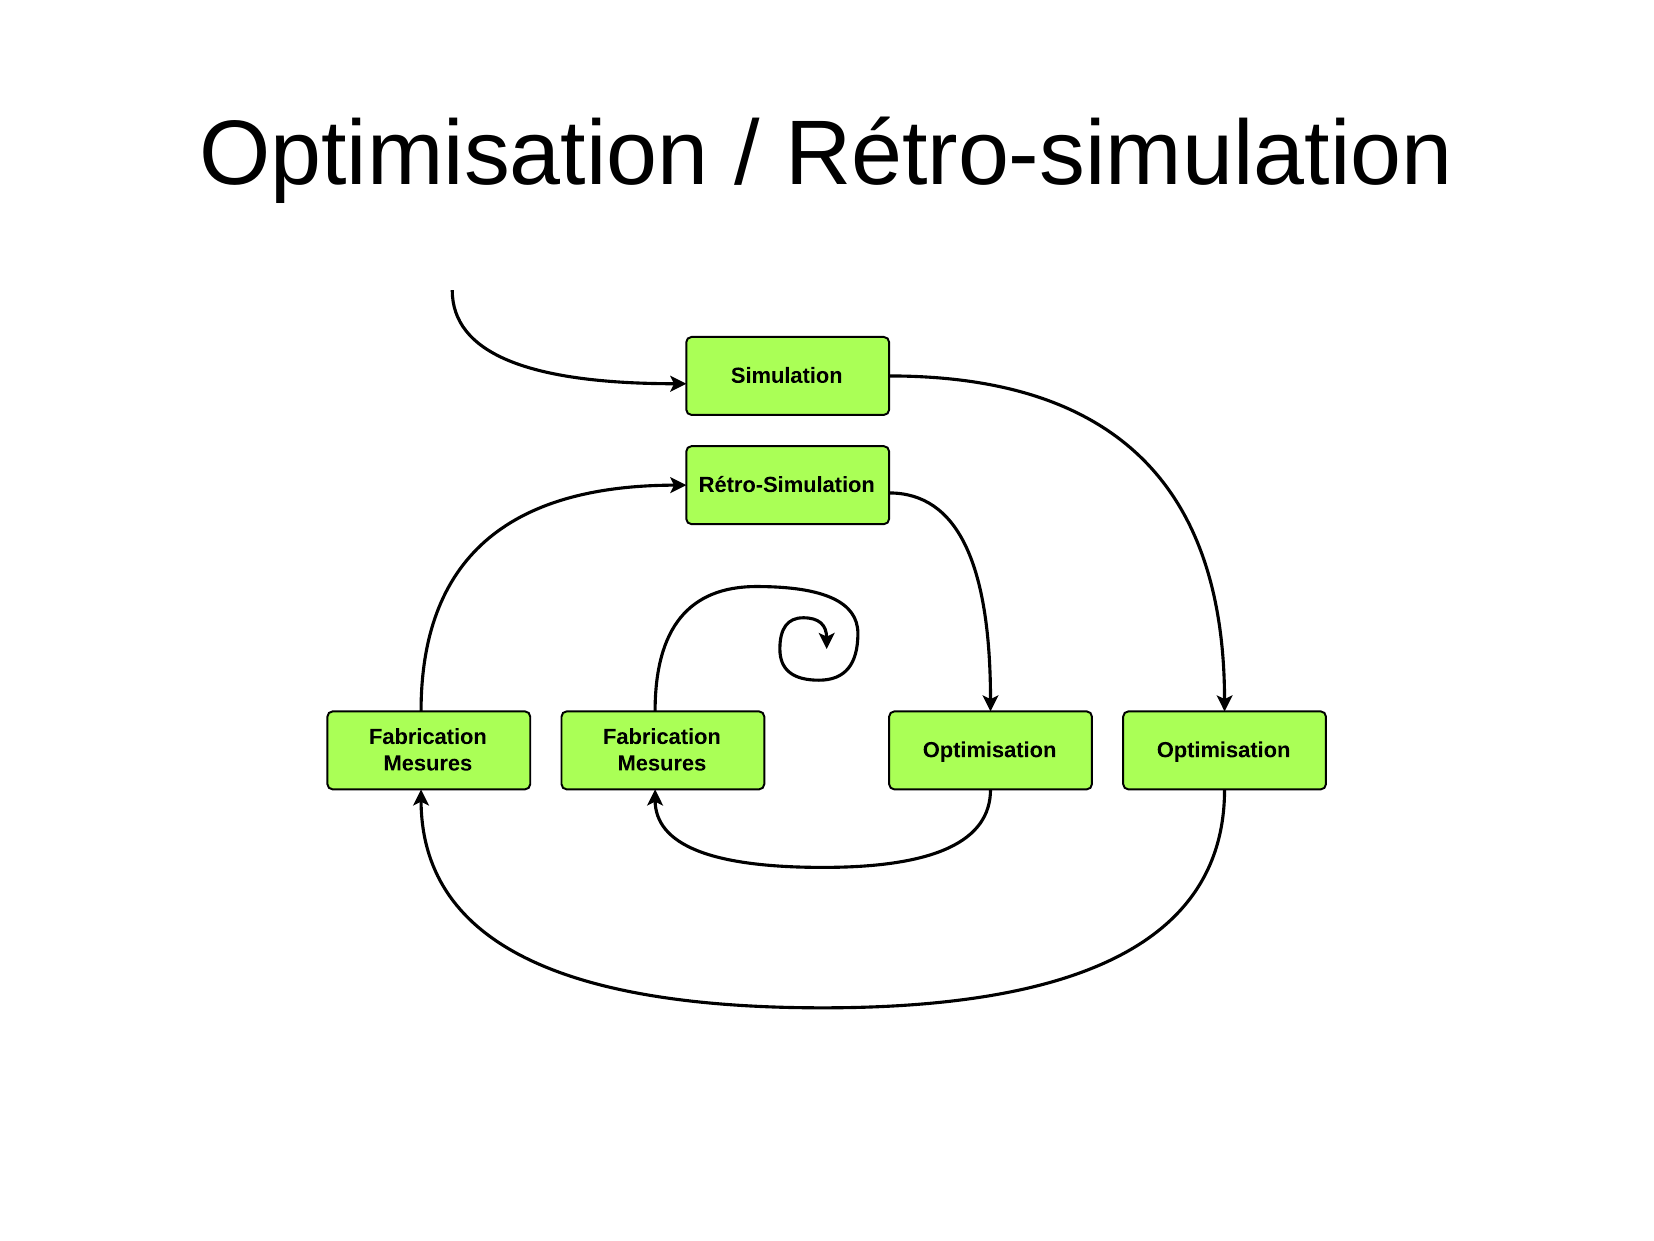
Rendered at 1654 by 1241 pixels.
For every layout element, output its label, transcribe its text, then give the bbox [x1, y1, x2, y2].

picture [326, 290, 1327, 1010]
title Optimisation / Rétro-simulation [82, 49, 1571, 257]
